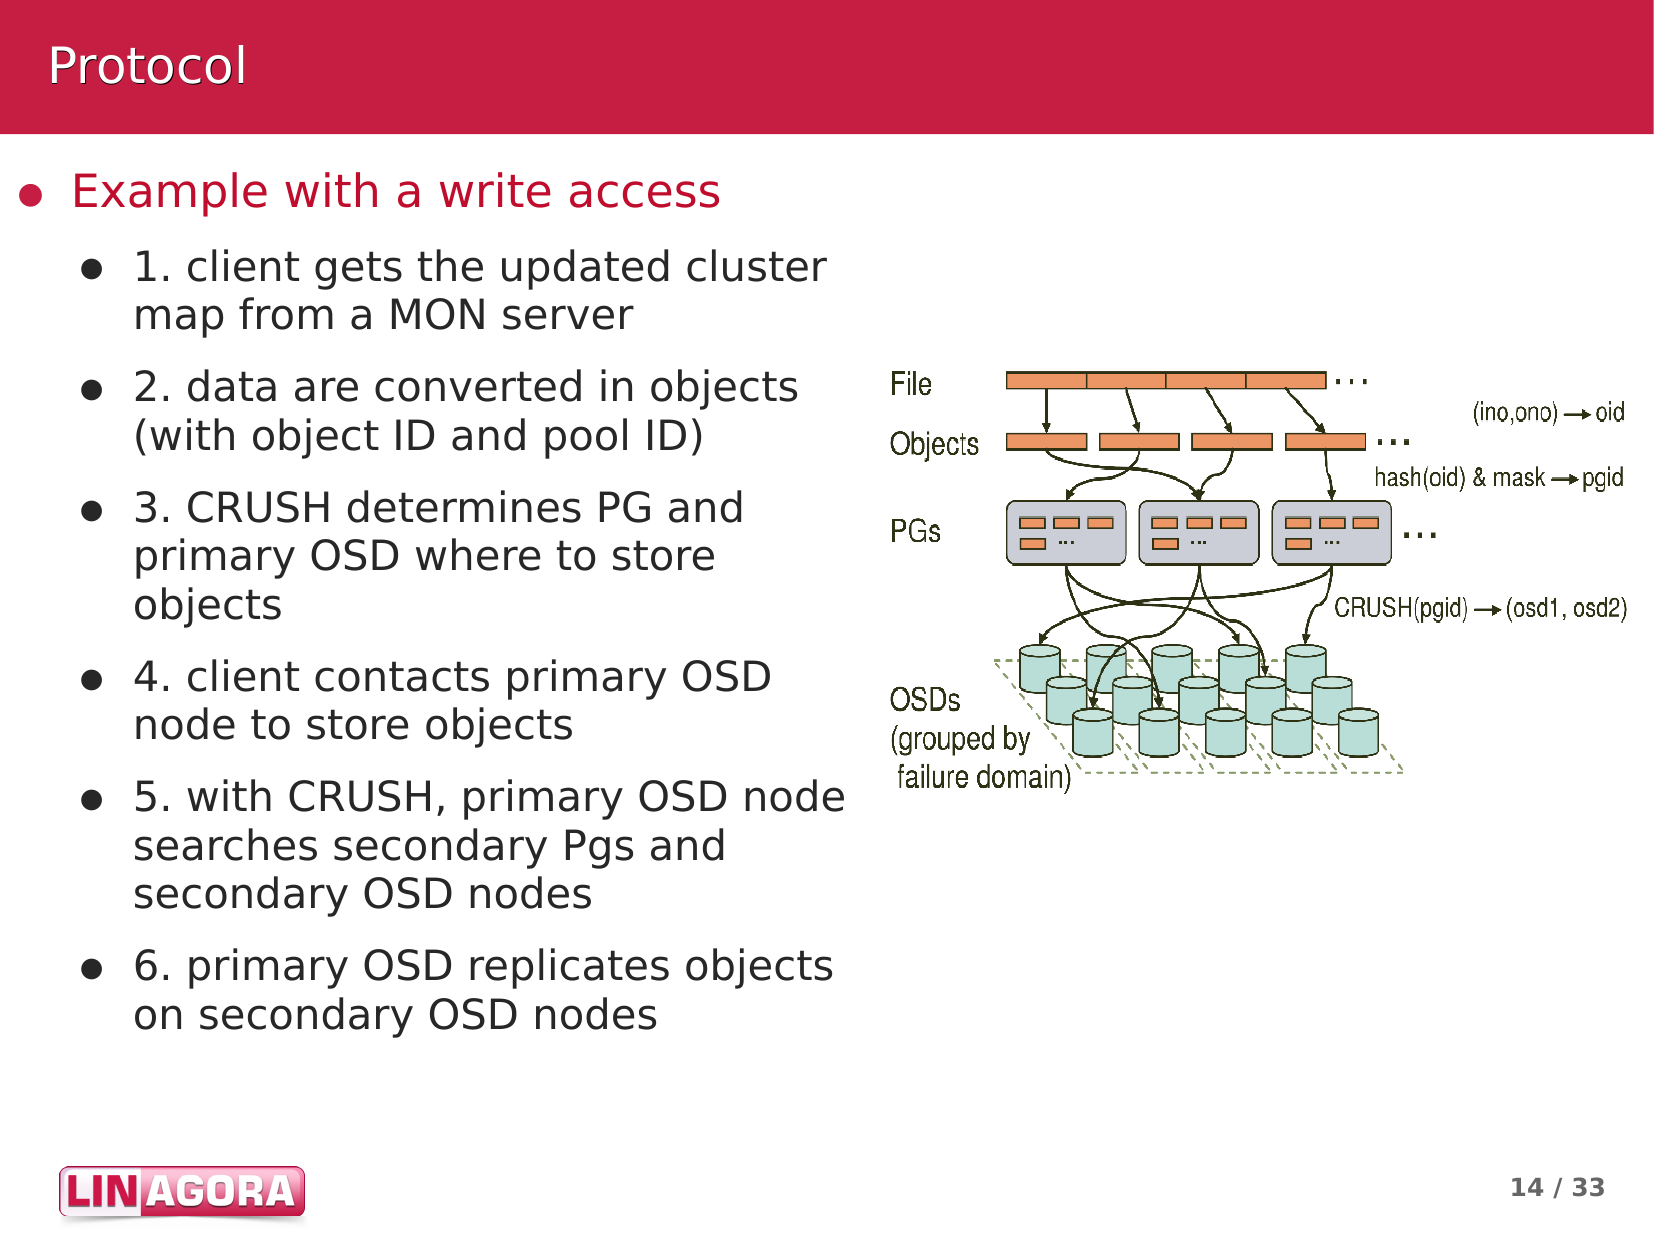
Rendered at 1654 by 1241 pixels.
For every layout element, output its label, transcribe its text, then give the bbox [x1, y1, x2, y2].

title Protocol [47, 7, 1624, 126]
list Example with a write access 1. client gets the updated cluster map from a MON server 2. data are converted in objects (with object ID and pool ID) 3. CRUSH determines PG and primary OSD where to store objects 4. client contacts primary OSD node to store objects 5. with CRUSH, primary OSD node searches secondary Pgs and secondary OSD nodes 6. primary OSD replicates objects on secondary OSD nodes [0, 165, 875, 1241]
picture [874, 354, 1642, 815]
